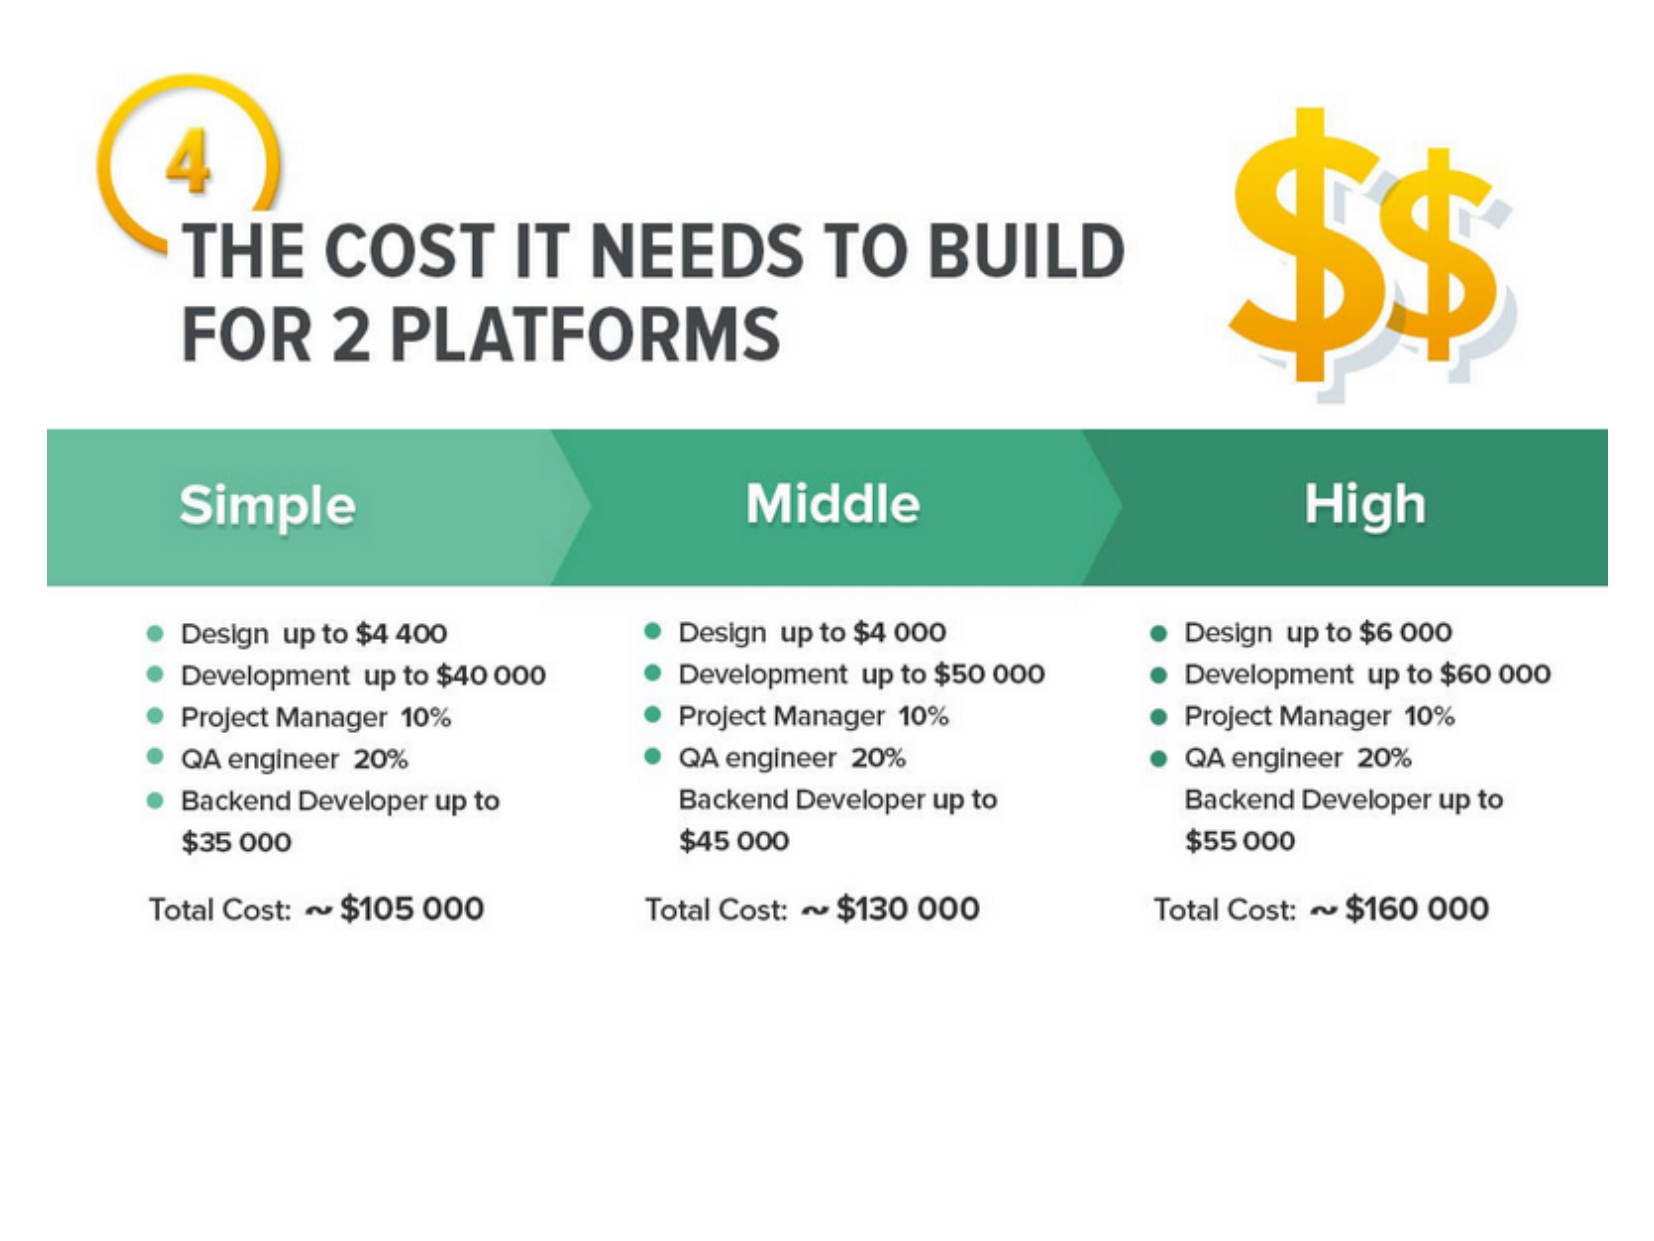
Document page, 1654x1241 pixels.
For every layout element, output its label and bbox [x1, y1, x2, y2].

picture [47, 61, 1608, 957]
